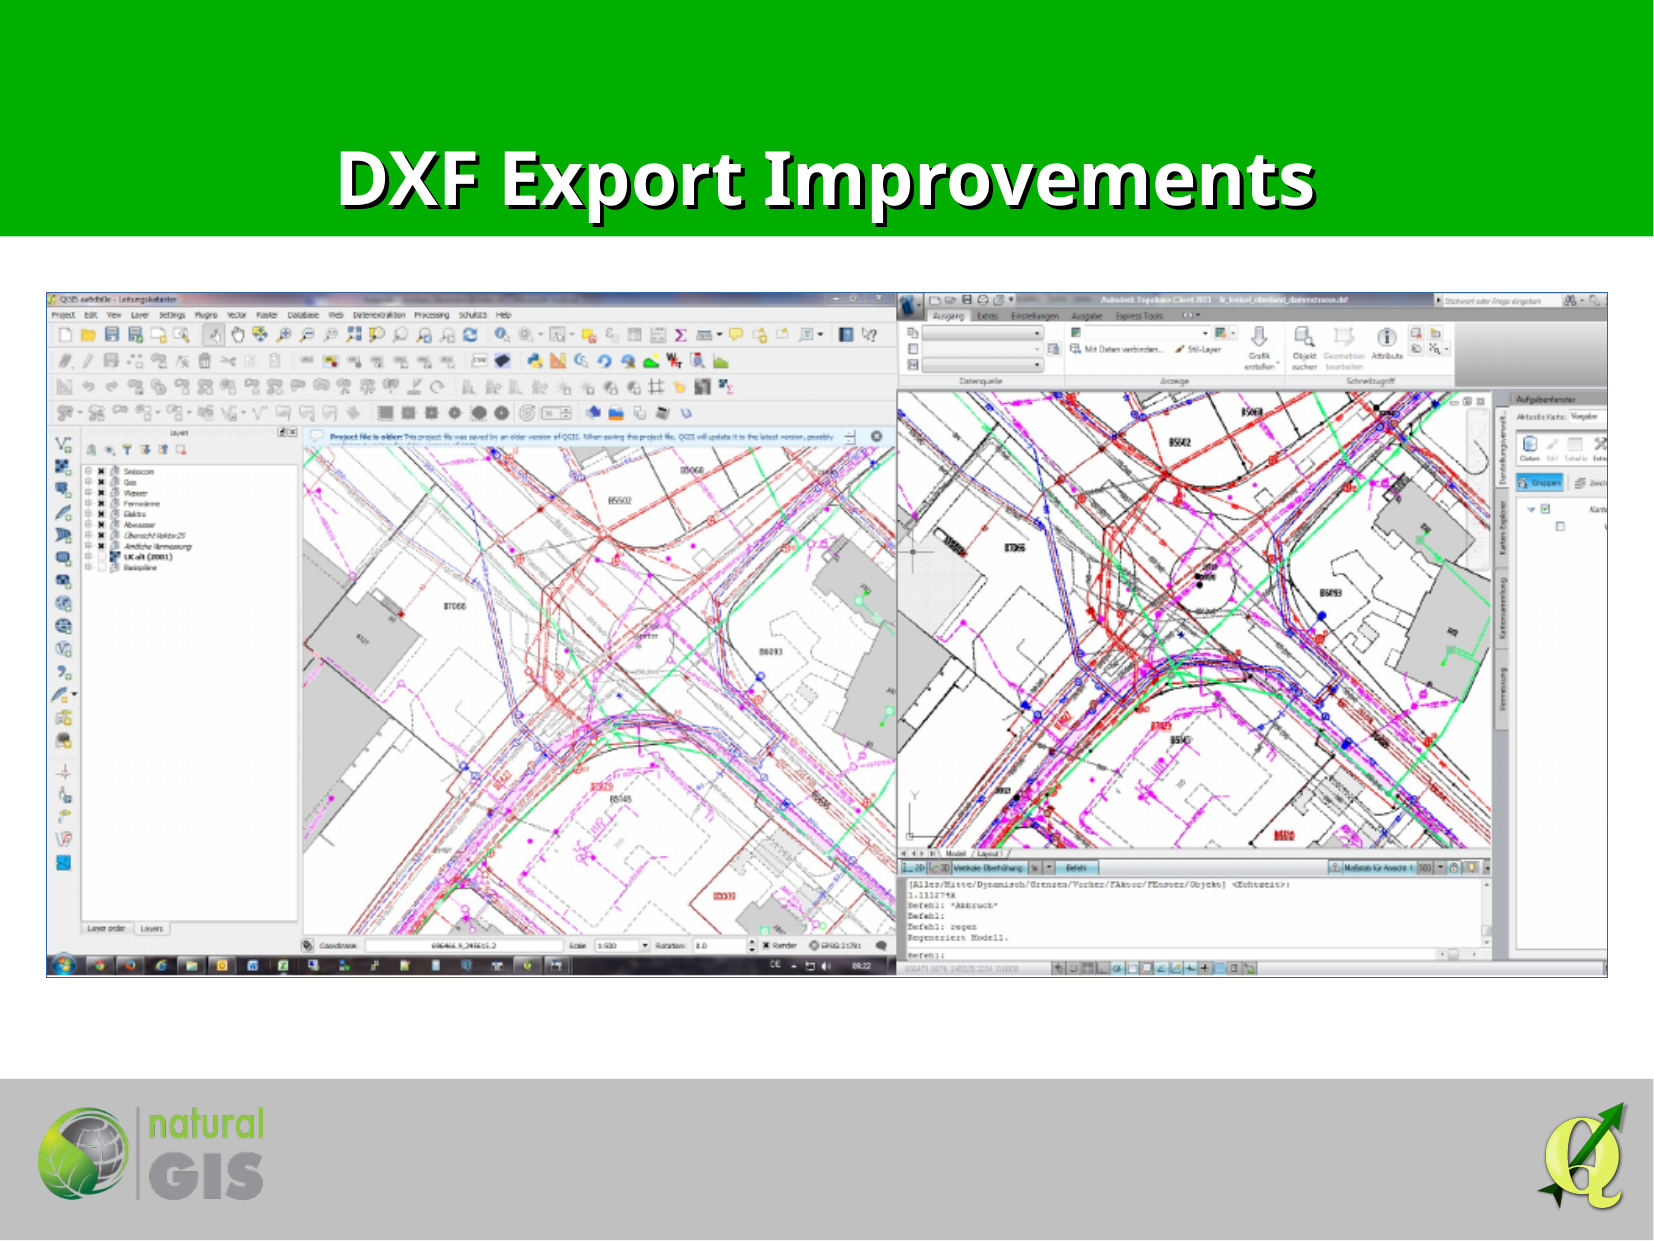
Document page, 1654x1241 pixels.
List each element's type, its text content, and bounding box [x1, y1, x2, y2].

picture [1524, 1093, 1641, 1222]
picture [33, 1100, 271, 1208]
picture [46, 292, 1608, 978]
text_box [0, 1078, 1654, 1241]
text_box [0, 0, 1654, 237]
text_box DXF Export Improvements [15, 66, 1636, 300]
